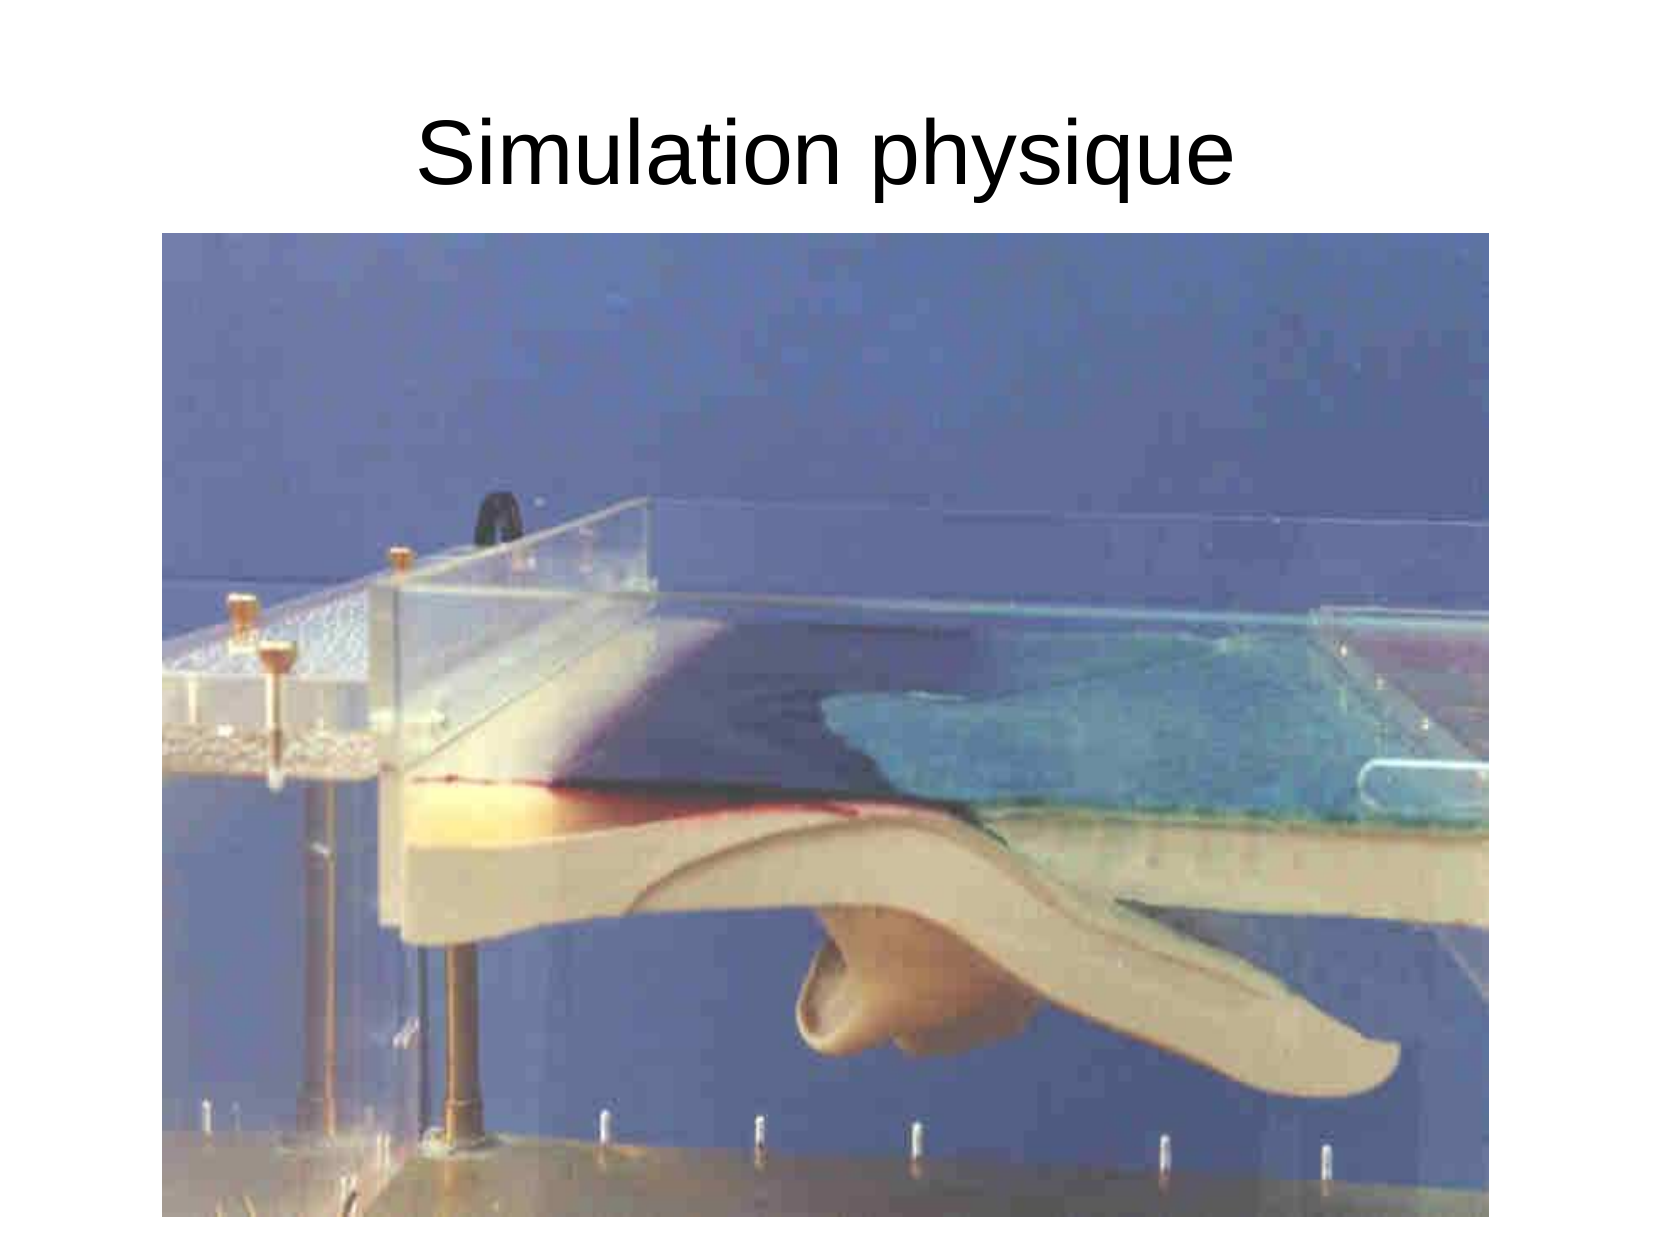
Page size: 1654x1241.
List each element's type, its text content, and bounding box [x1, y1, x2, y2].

title Simulation physique [82, 49, 1571, 257]
picture [162, 233, 1489, 1217]
